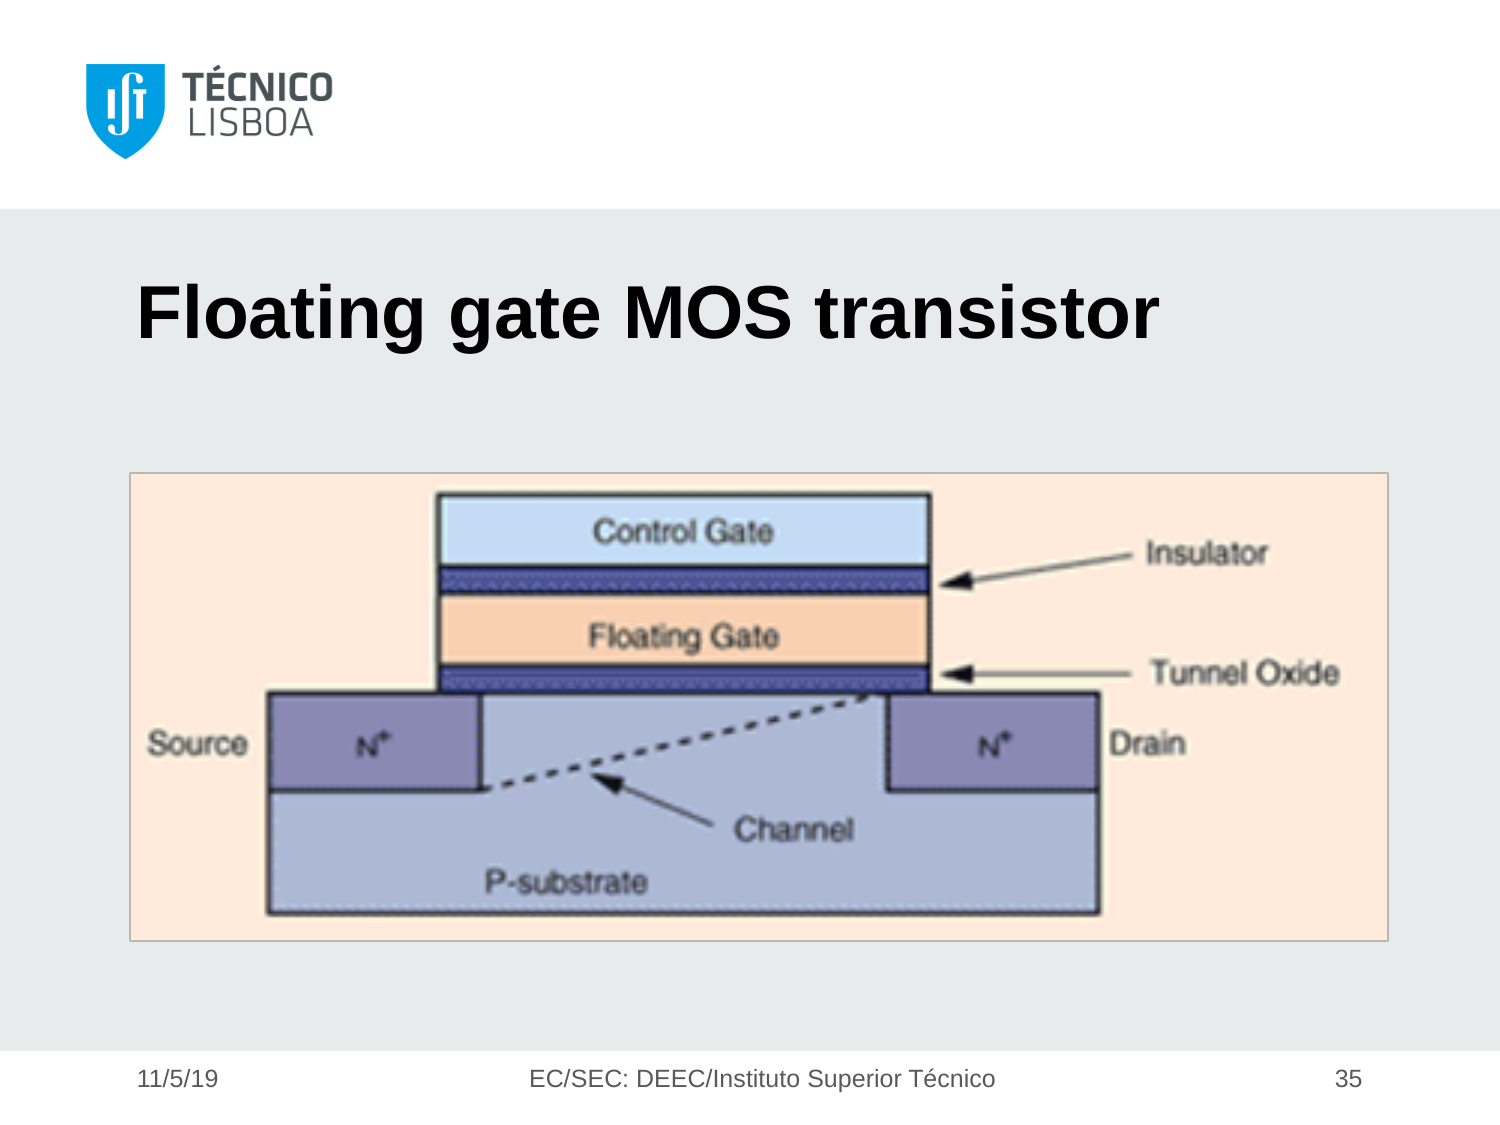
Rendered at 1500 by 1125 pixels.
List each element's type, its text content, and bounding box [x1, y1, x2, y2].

slide_number <number> [1077, 1052, 1378, 1103]
footer EC/SEC: DEEC/Instituto Superior Técnico [512, 1052, 1021, 1103]
title Floating gate MOS transistor [121, 237, 1378, 381]
slide_number 11/5/19 [121, 1052, 425, 1103]
picture [0, 0, 1500, 1125]
